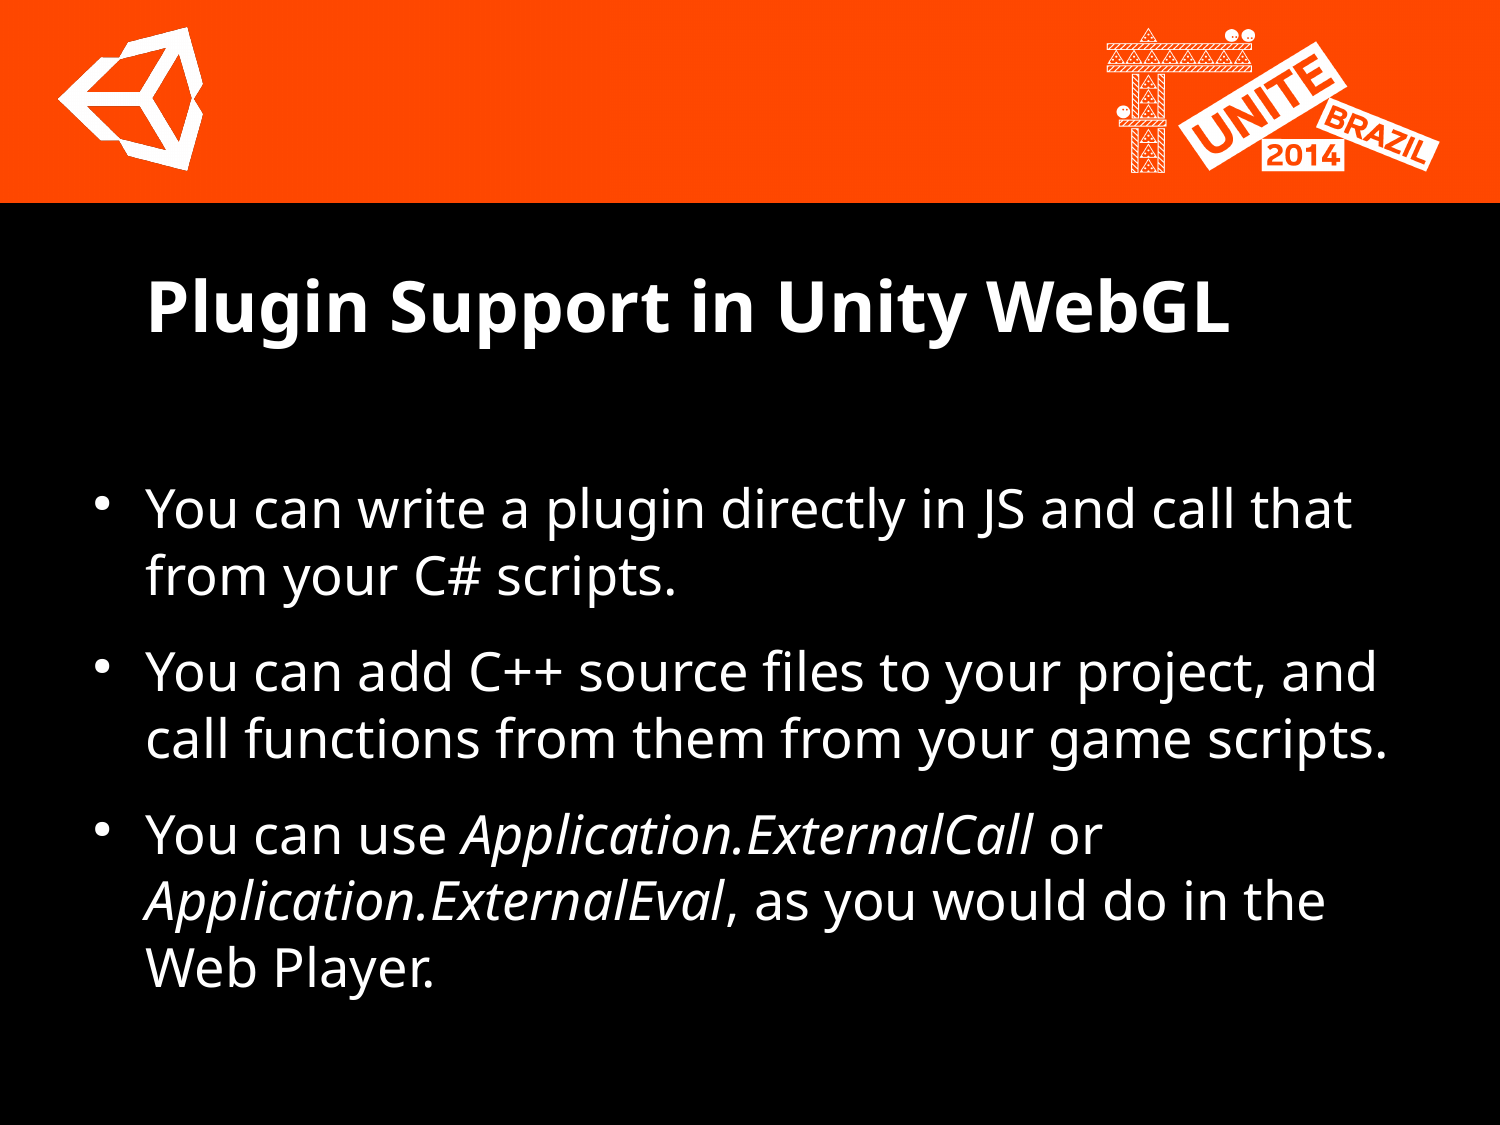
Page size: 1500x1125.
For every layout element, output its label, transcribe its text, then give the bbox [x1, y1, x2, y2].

picture [56, 26, 203, 171]
list Plugin Support in Unity WebGL You can write a plugin directly in JS and call that from your C# scripts. You can add C++ source files to your project, and call functions from them from your game scripts. You can use Application.ExternalCall or Application.ExternalEval, as you would do in the Web Player. [75, 263, 1425, 1006]
